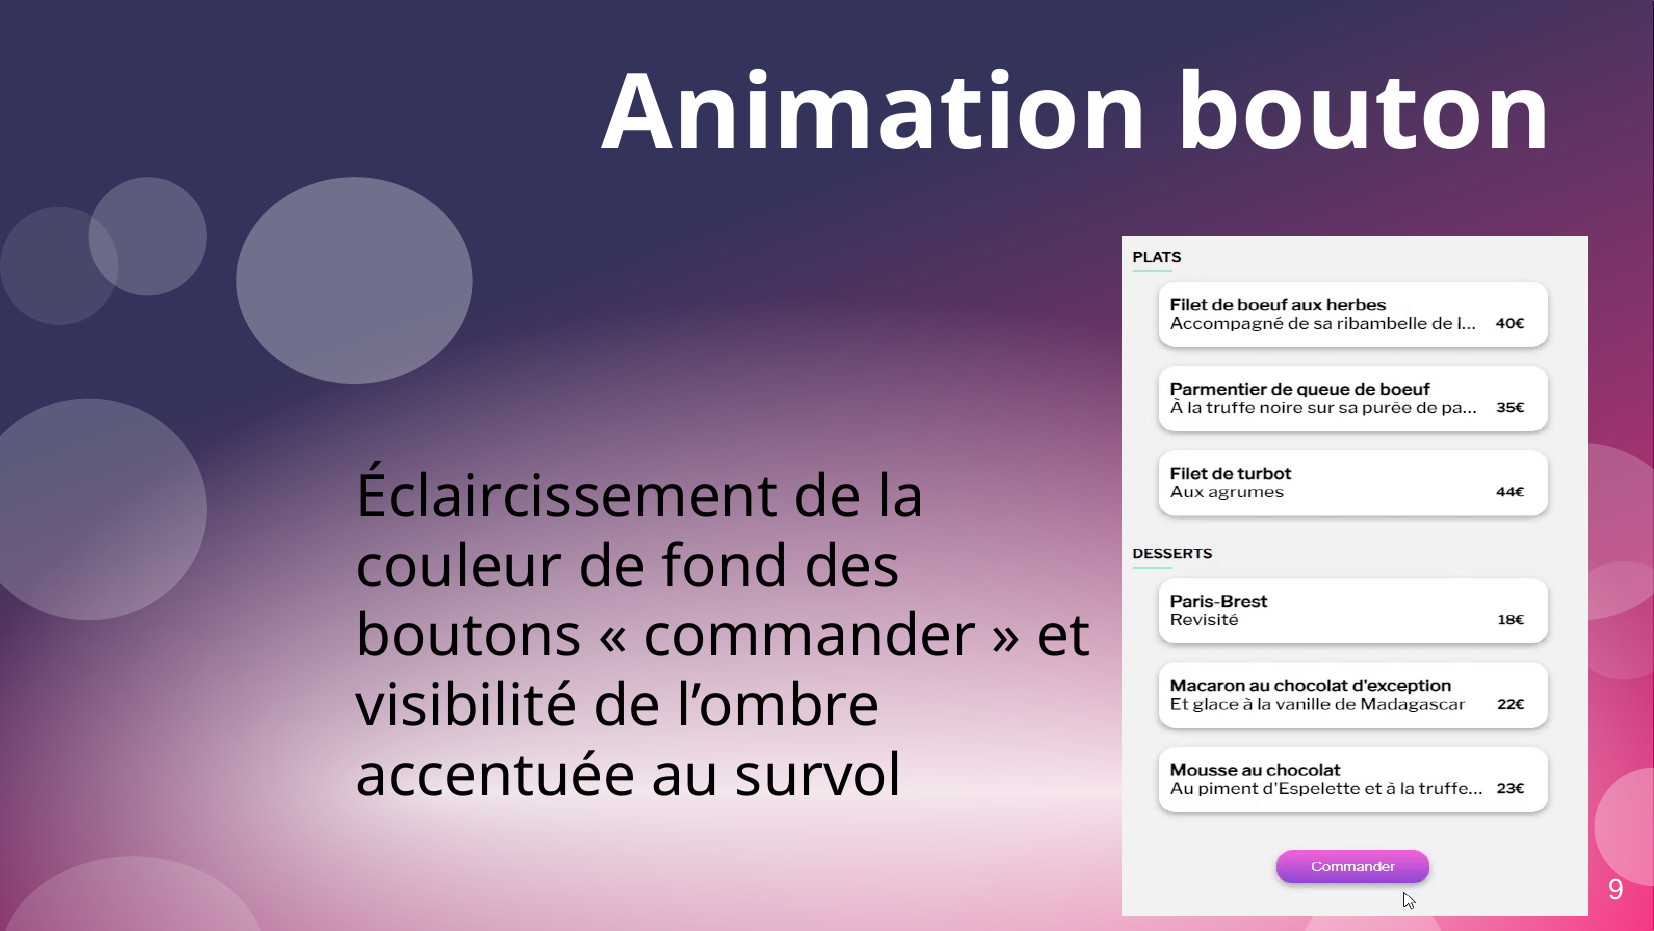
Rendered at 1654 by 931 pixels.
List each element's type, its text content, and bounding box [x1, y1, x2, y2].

picture [1122, 236, 1588, 916]
text_box Éclaircissement de la couleur de fond des boutons « commander » et visibilité de l’ombre accentuée au survol [265, 442, 1109, 931]
title Animation bouton [442, 29, 1654, 189]
